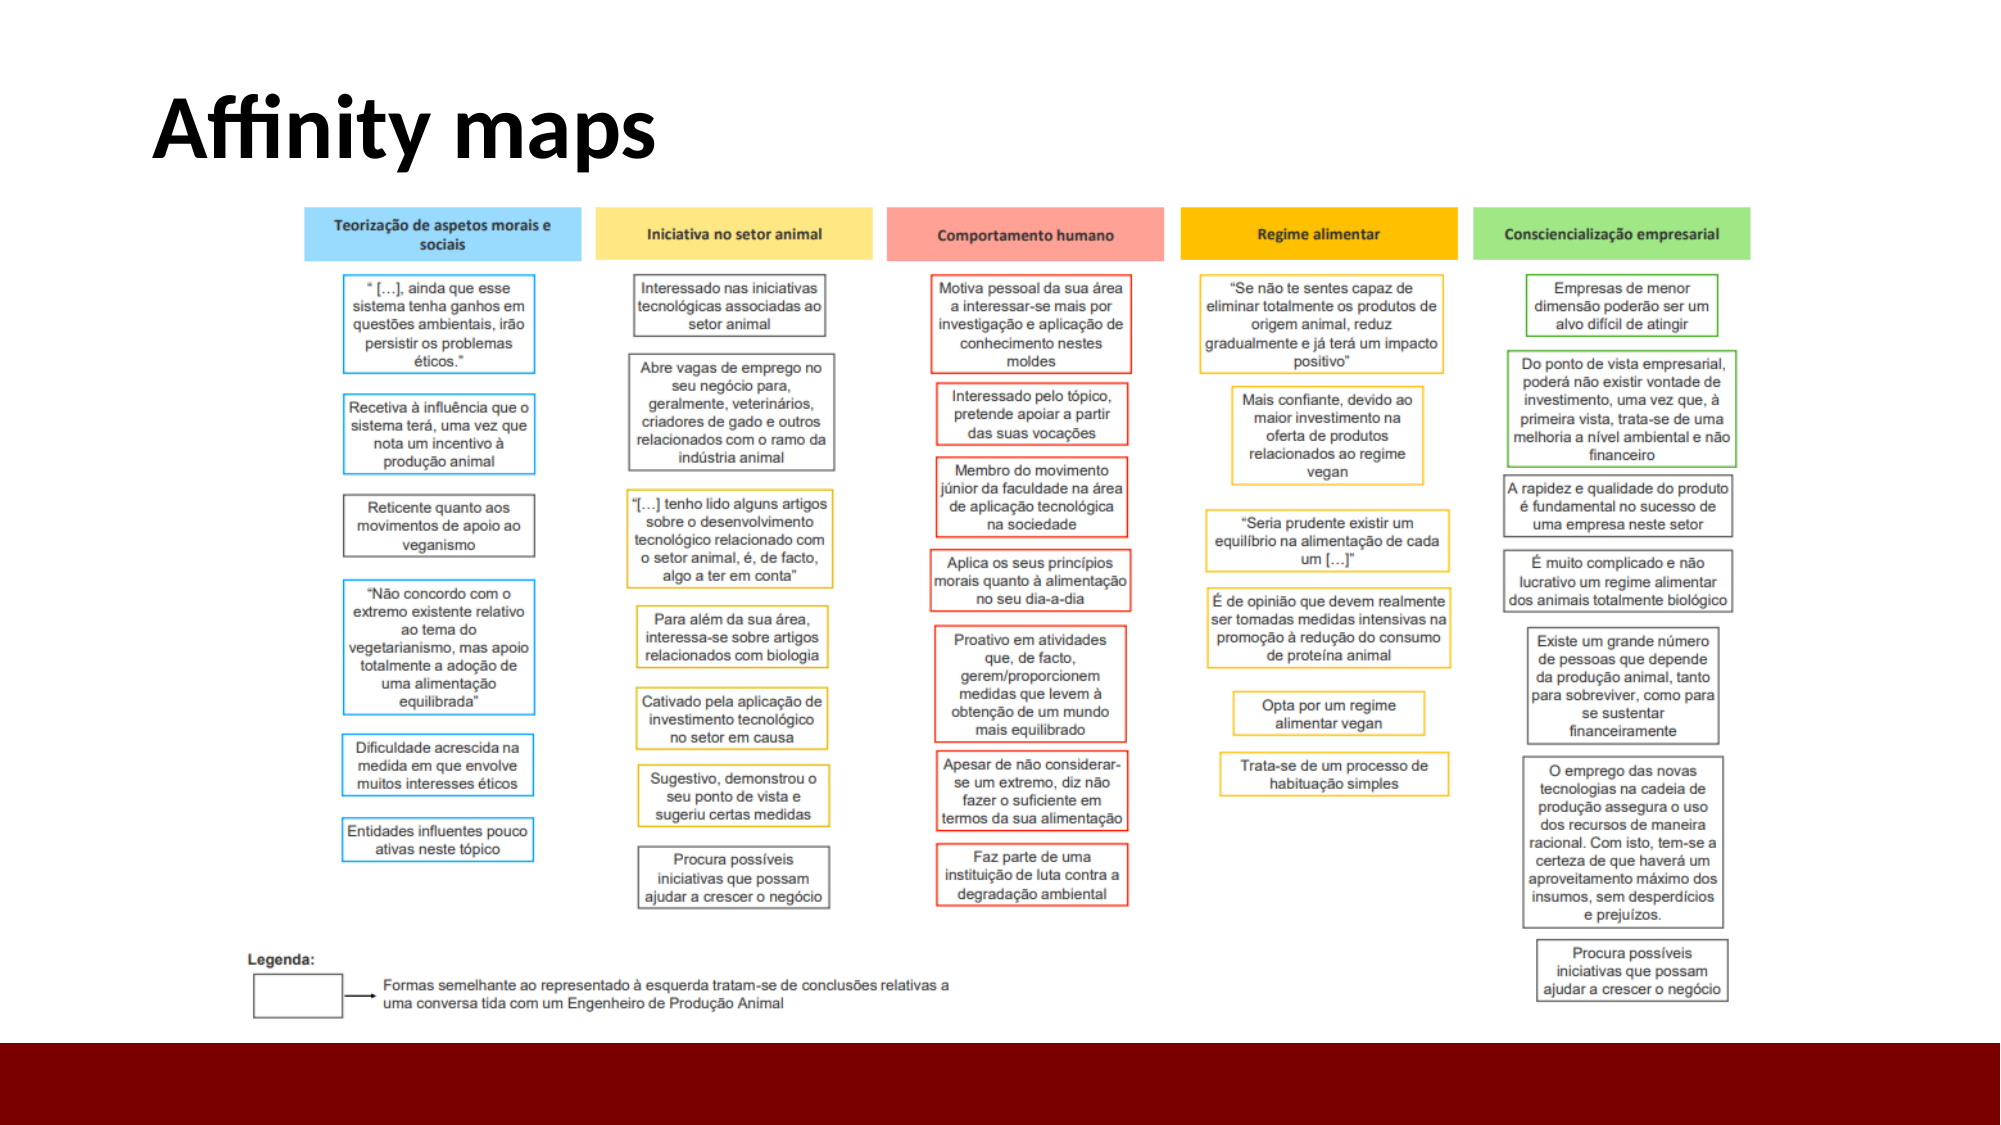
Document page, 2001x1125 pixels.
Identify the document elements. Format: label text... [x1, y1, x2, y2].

text_box [0, 1043, 2000, 1125]
picture [216, 238, 1784, 1029]
title Affinity maps [137, 20, 1863, 238]
